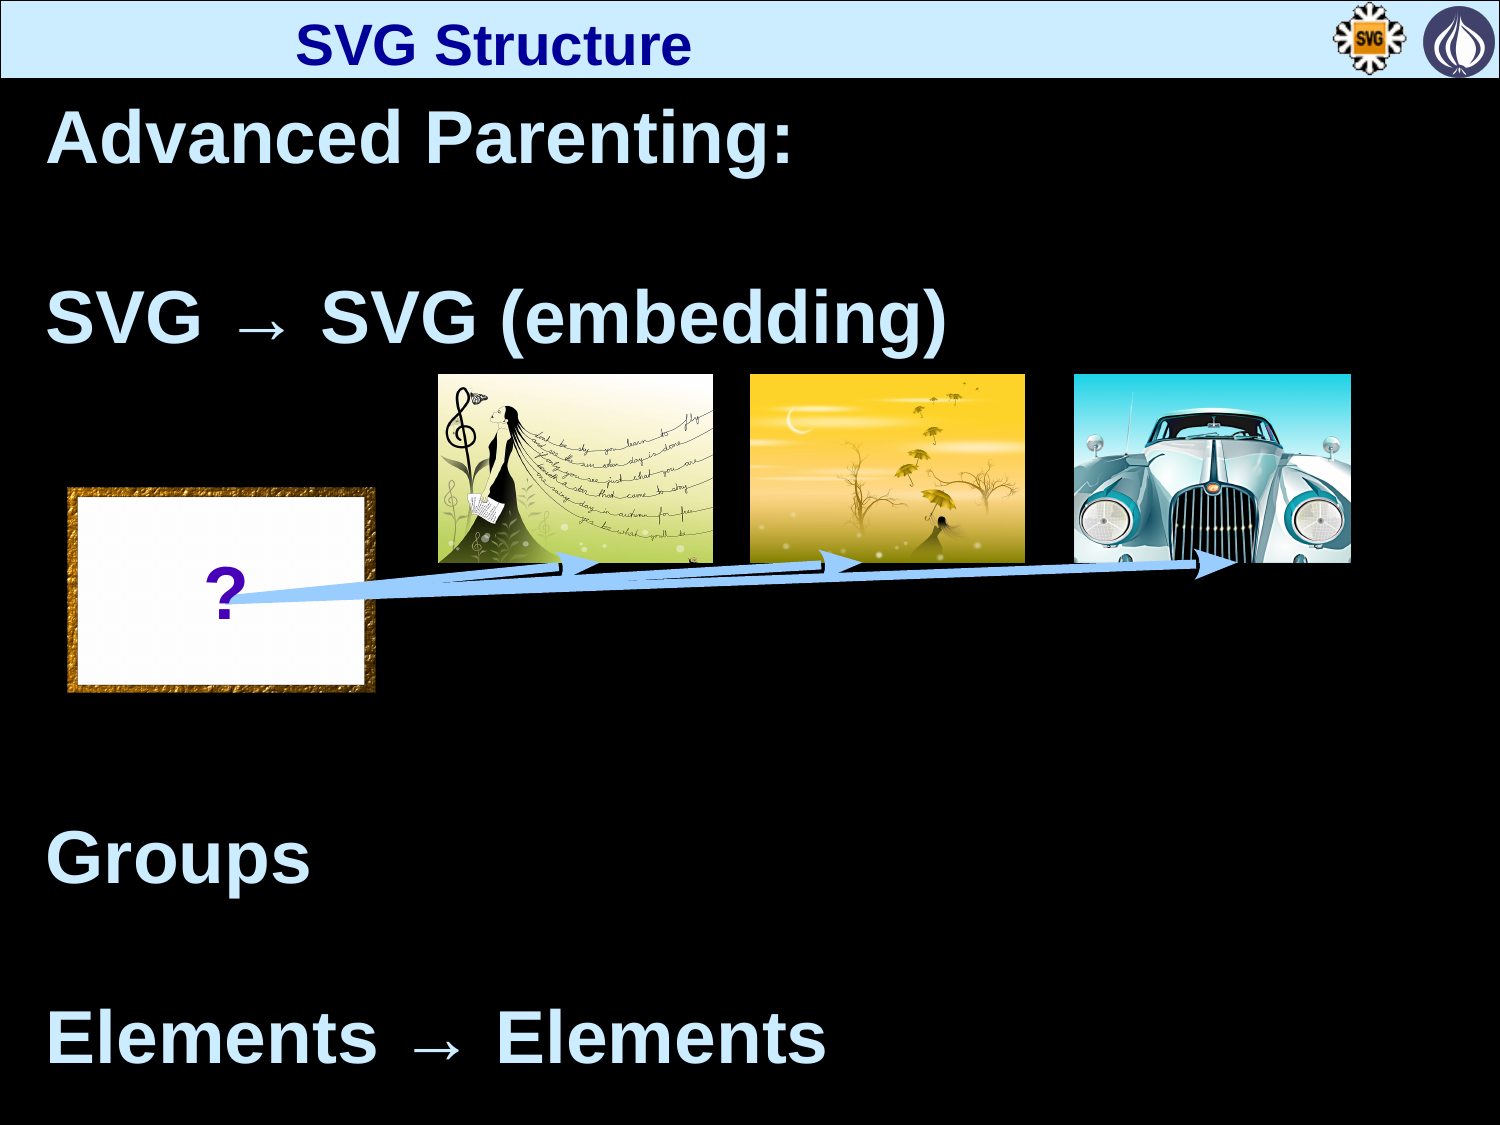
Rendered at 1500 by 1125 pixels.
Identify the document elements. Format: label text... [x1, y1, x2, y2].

text_box SVG Structure [280, 0, 709, 81]
text_box ? [188, 537, 264, 643]
picture [438, 374, 713, 563]
picture [67, 487, 376, 693]
picture [750, 374, 1025, 563]
picture [1328, 0, 1412, 79]
text_box [709, 0, 1328, 79]
picture [1074, 374, 1351, 563]
picture [1423, 6, 1495, 78]
text_box Advanced Parenting: SVG → SVG (embedding) Groups Elements → Elements [31, 81, 1388, 1125]
text_box [1412, 0, 1500, 79]
text_box [0, 0, 280, 79]
